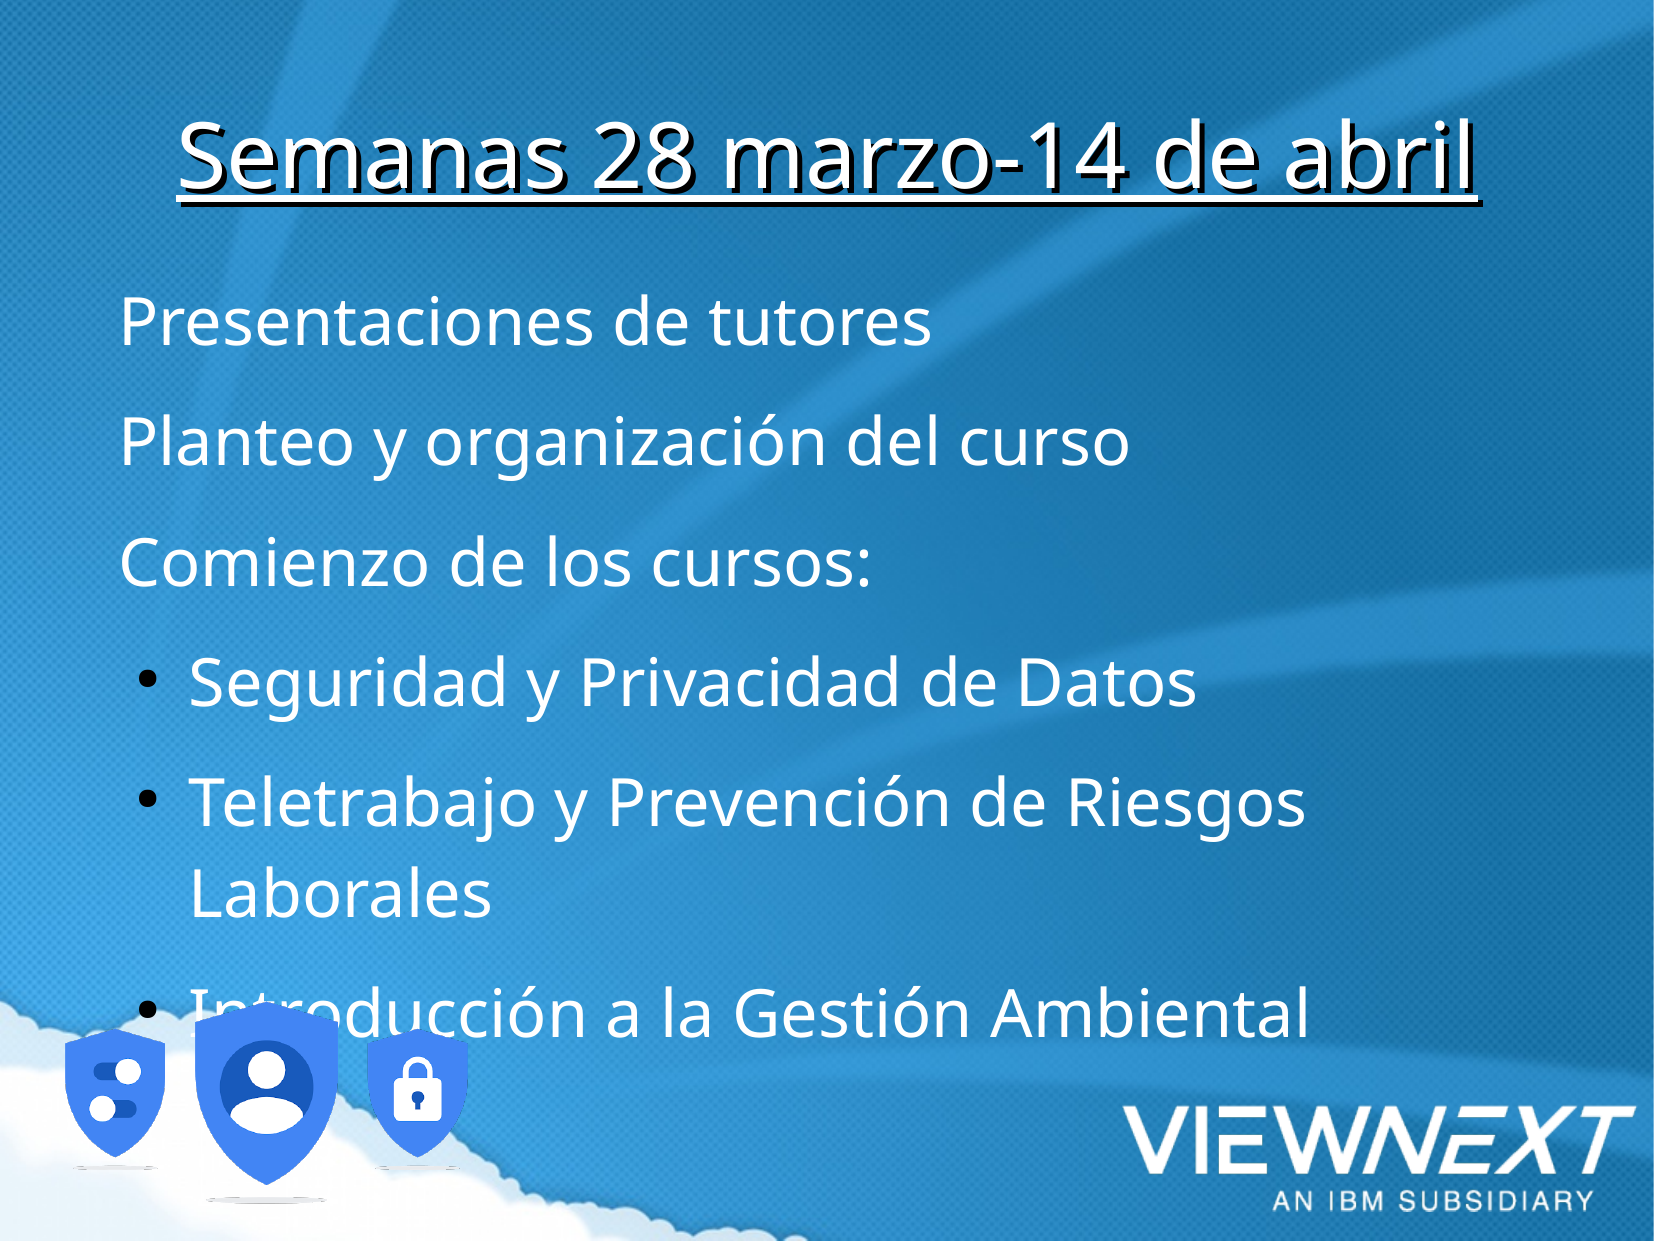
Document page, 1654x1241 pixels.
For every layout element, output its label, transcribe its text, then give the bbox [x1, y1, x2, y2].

list Presentaciones de tutores Planteo y organización del curso Comienzo de los cursos: Seguridad y Privacidad de Datos Teletrabajo y Prevención de Riesgos Laborales Introducción a la Gestión Ambiental [118, 274, 1607, 1093]
title Semanas 28 marzo-14 de abril [82, 49, 1571, 257]
picture [0, 0, 1654, 1241]
